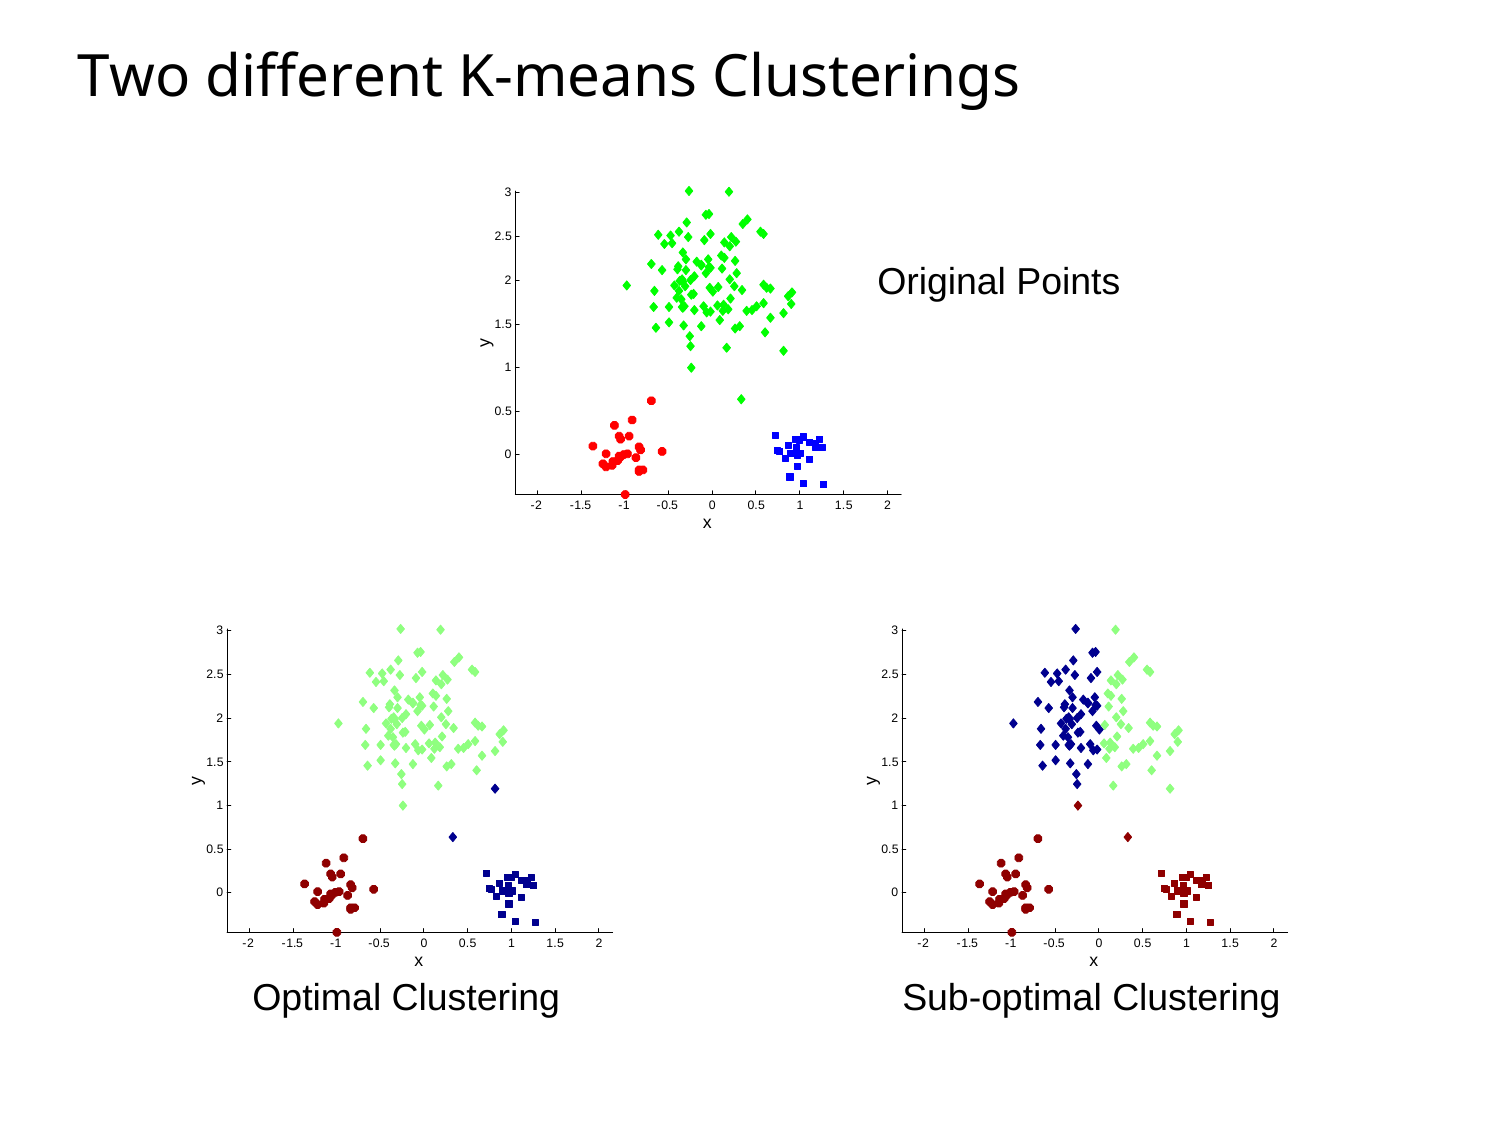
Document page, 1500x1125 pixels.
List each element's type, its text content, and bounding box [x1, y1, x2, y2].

text_box Original Points [862, 249, 1226, 311]
text_box Sub-optimal Clustering [887, 964, 1338, 1026]
picture [837, 600, 1337, 975]
picture [450, 162, 951, 537]
text_box Optimal Clustering [237, 964, 613, 1026]
text_box Two different K-means Clusterings [62, 24, 1421, 116]
picture [162, 600, 662, 975]
